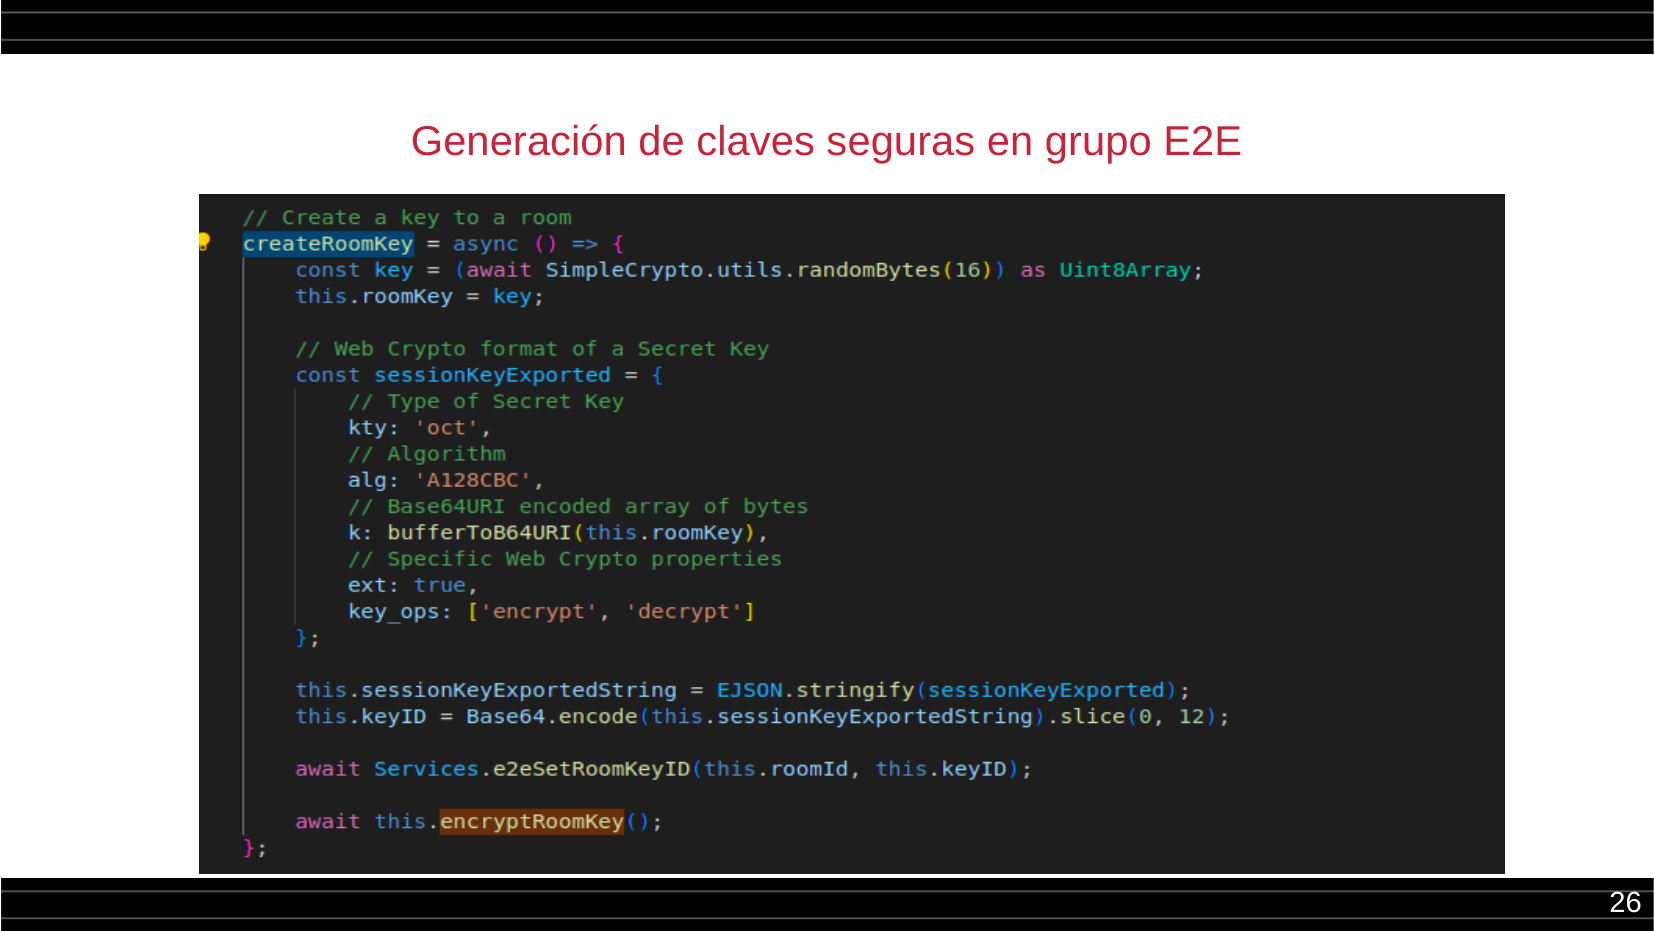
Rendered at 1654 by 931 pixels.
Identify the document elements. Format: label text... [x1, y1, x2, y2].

picture [199, 194, 1505, 875]
picture [1, 0, 1654, 54]
title Generación de claves seguras en grupo E2E [82, 92, 1571, 189]
picture [1, 878, 1654, 931]
